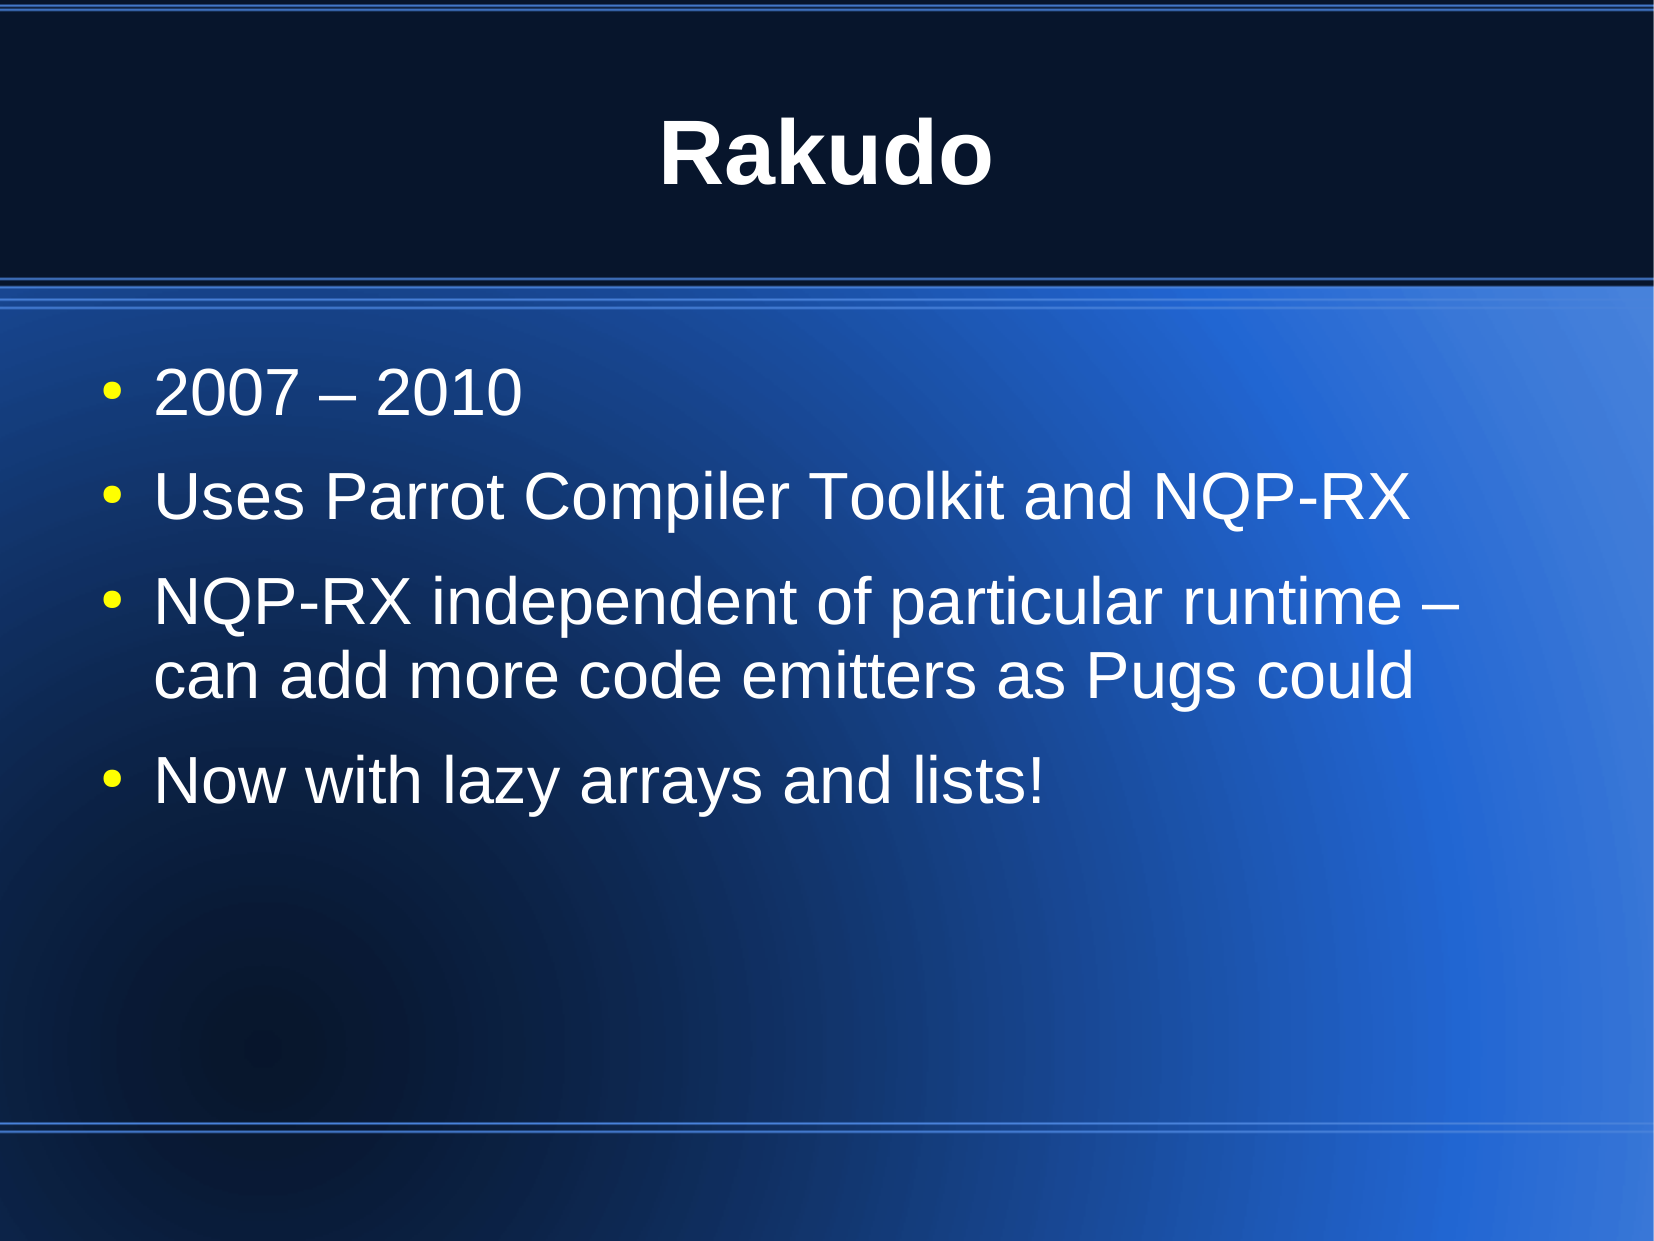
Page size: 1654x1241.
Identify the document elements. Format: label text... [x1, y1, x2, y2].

title Rakudo [82, 56, 1571, 250]
picture [0, 0, 1654, 1241]
list 2007 – 2010 Uses Parrot Compiler Toolkit and NQP-RX NQP-RX independent of particular runtime – can add more code emitters as Pugs could Now with lazy arrays and lists! [82, 355, 1571, 1159]
